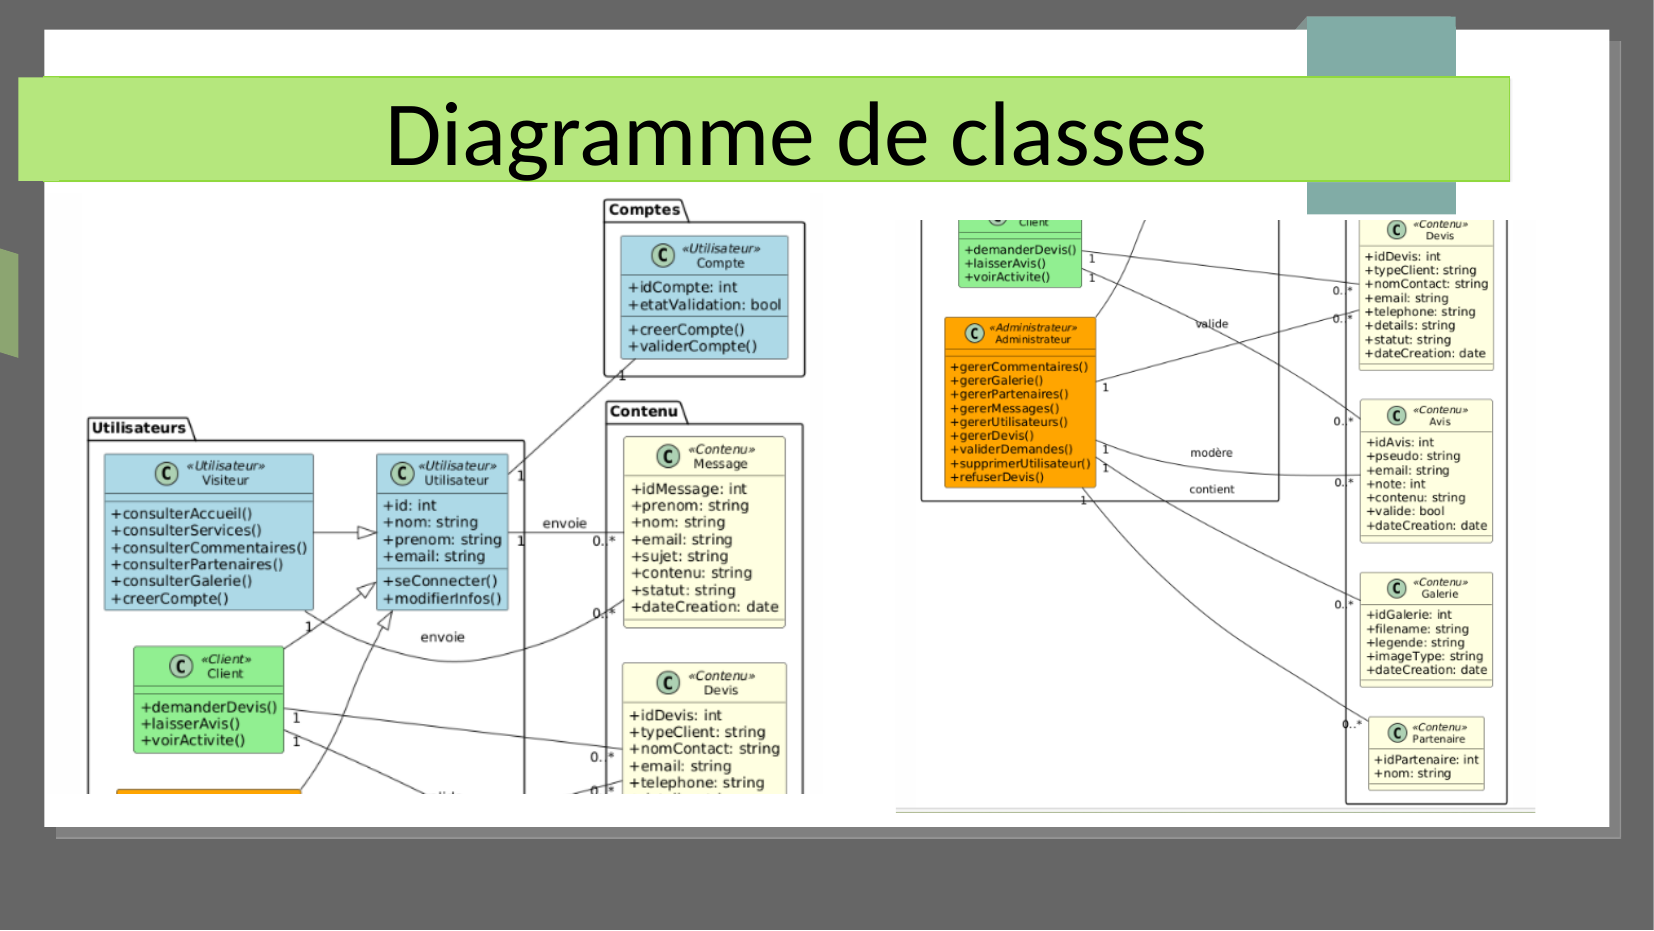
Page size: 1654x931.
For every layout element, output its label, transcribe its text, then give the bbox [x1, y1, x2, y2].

picture [895, 220, 1536, 813]
title Diagramme de classes [88, 73, 1506, 178]
picture [47, 193, 823, 794]
